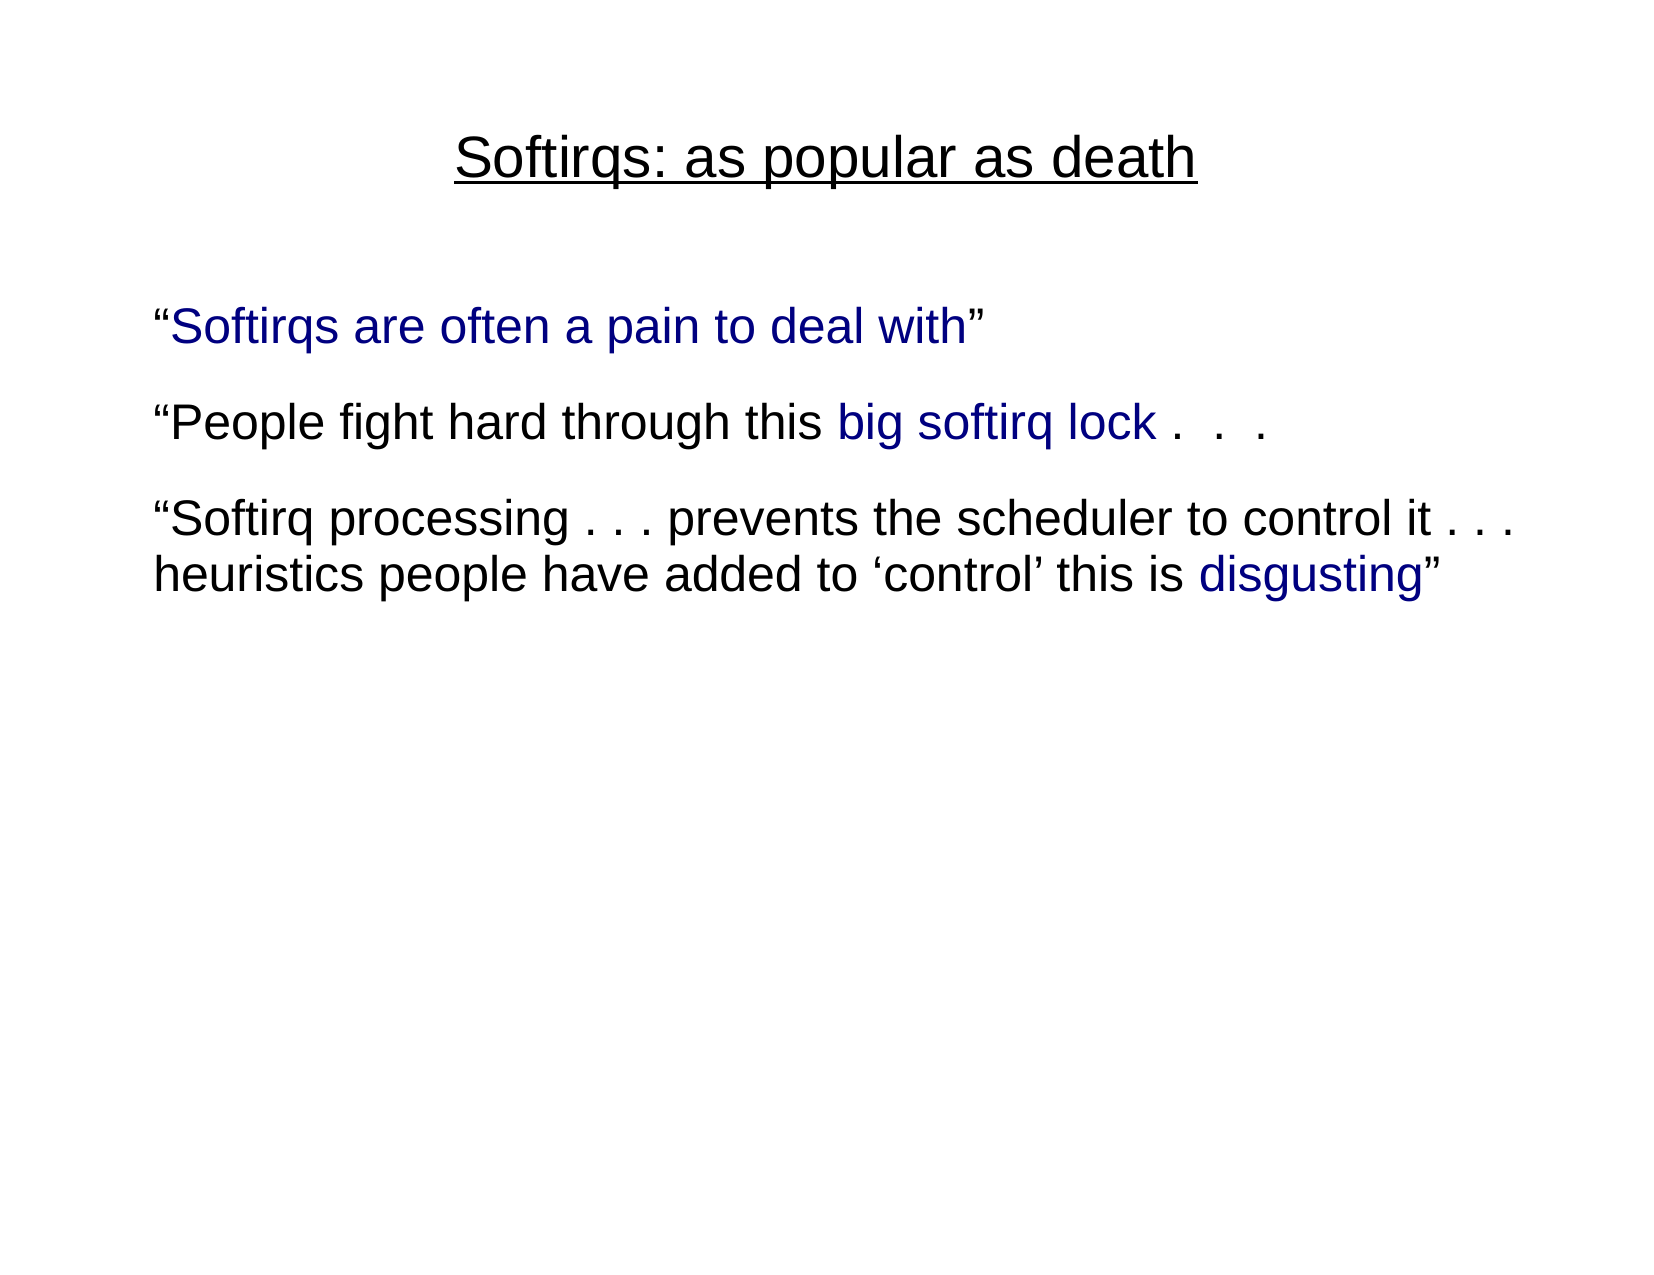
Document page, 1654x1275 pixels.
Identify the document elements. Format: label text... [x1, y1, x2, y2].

list “Softirqs are often a pain to deal with” “People fight hard through this big softirq lock . . . “Softirq processing . . . prevents the scheduler to control it . . . heuristics people have added to ‘control’ this is disgusting” [82, 298, 1571, 1038]
title Softirqs: as popular as death [82, 50, 1571, 264]
